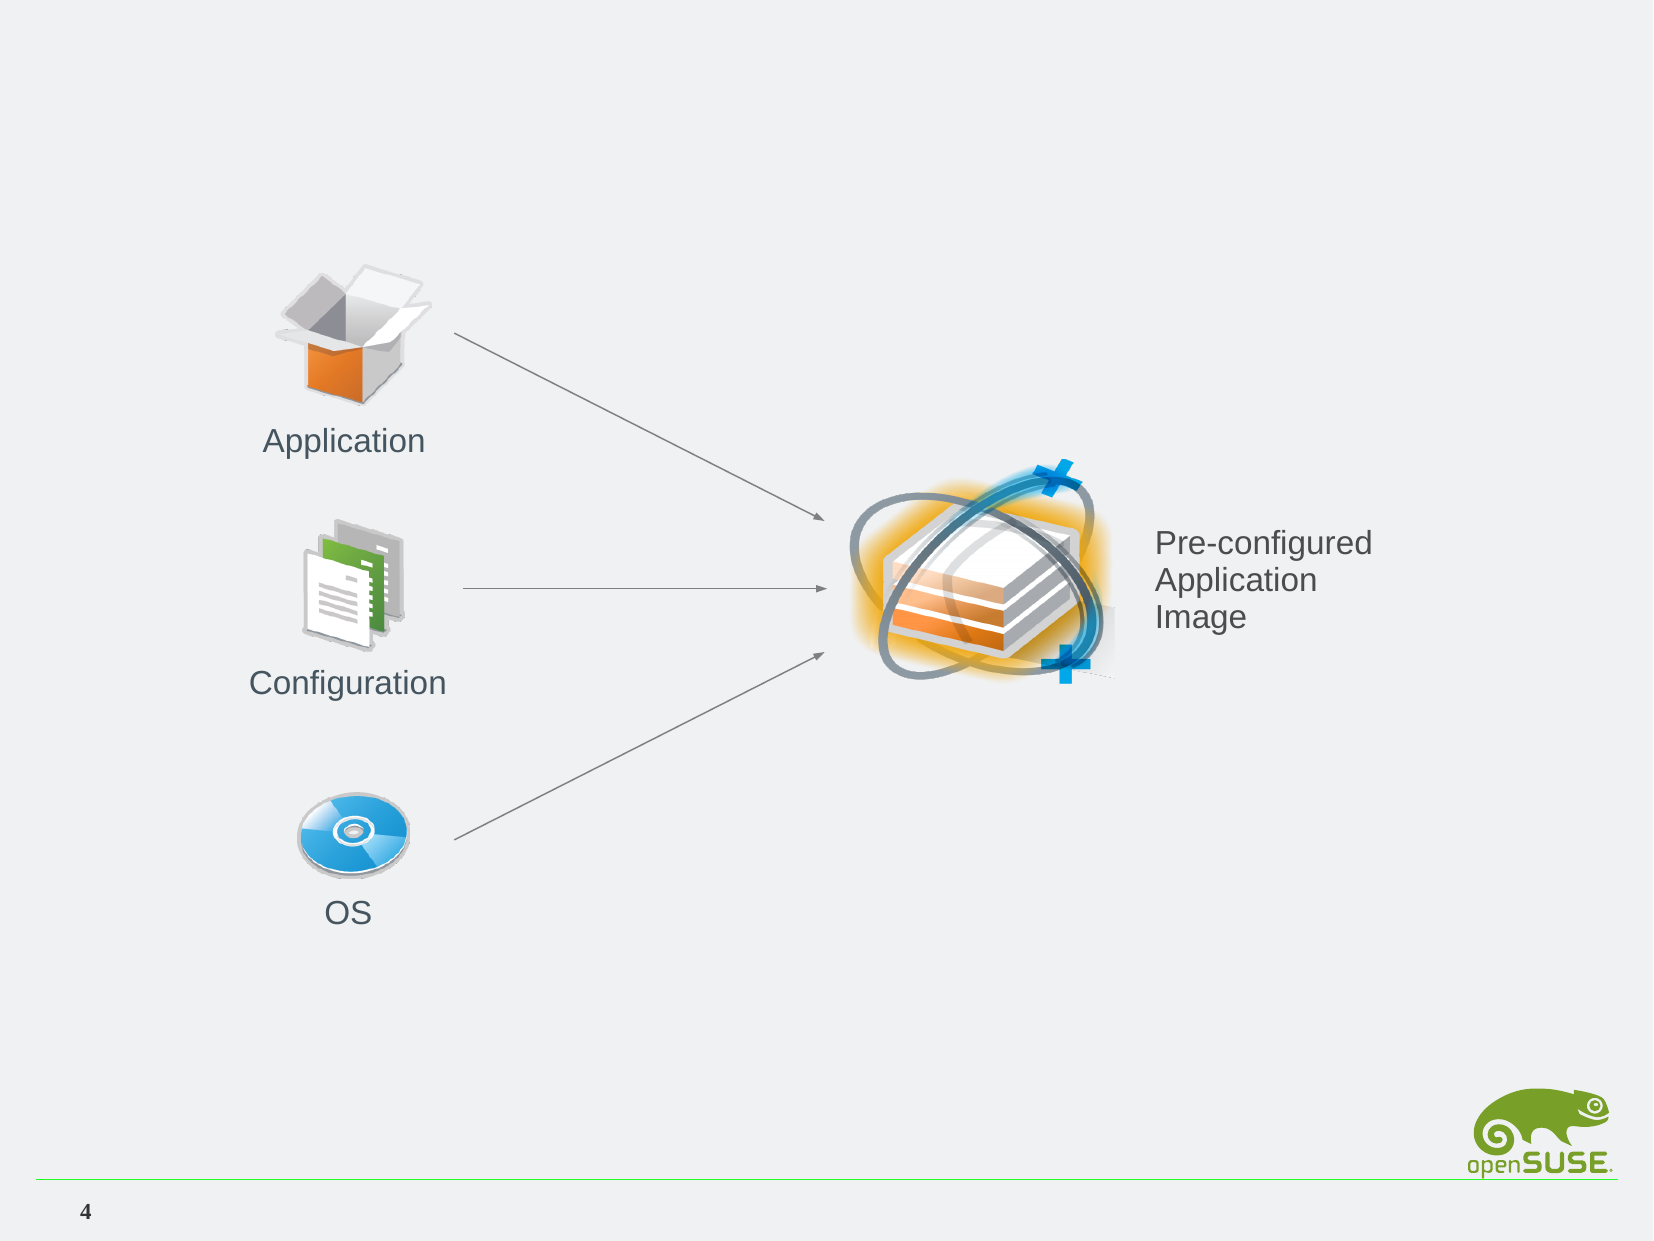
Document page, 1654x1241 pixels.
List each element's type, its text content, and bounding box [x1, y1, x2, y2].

text_box Pre-configured Application Image [1139, 517, 1420, 644]
text_box Configuration [234, 657, 508, 746]
picture [0, 0, 1654, 1241]
text_box OS [309, 887, 544, 976]
text_box Application [247, 415, 504, 504]
